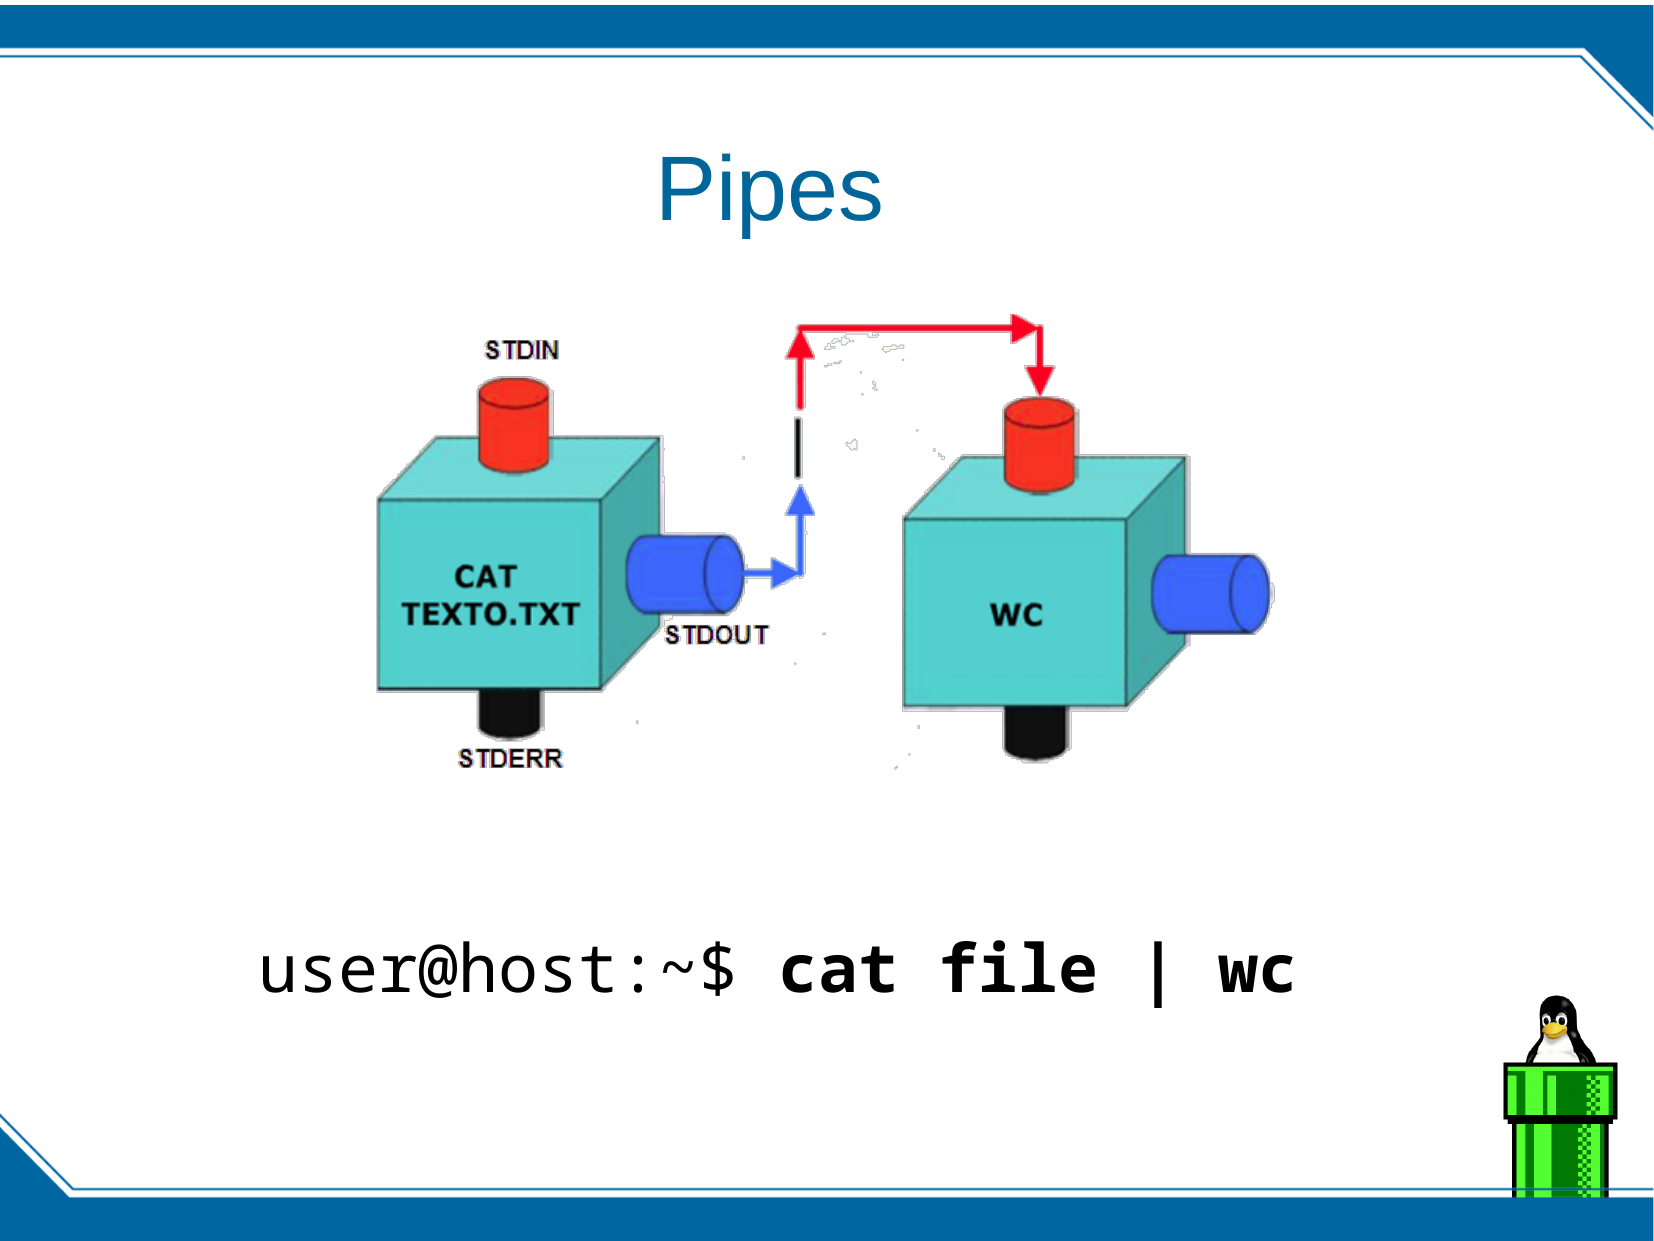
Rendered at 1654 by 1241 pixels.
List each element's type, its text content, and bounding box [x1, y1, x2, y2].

picture [0, 5, 1654, 132]
text_box Pipes [505, 137, 1036, 241]
picture [360, 314, 1292, 794]
picture [0, 987, 1654, 1241]
text_box user@host:~$ cat file | wc [258, 927, 1336, 1006]
